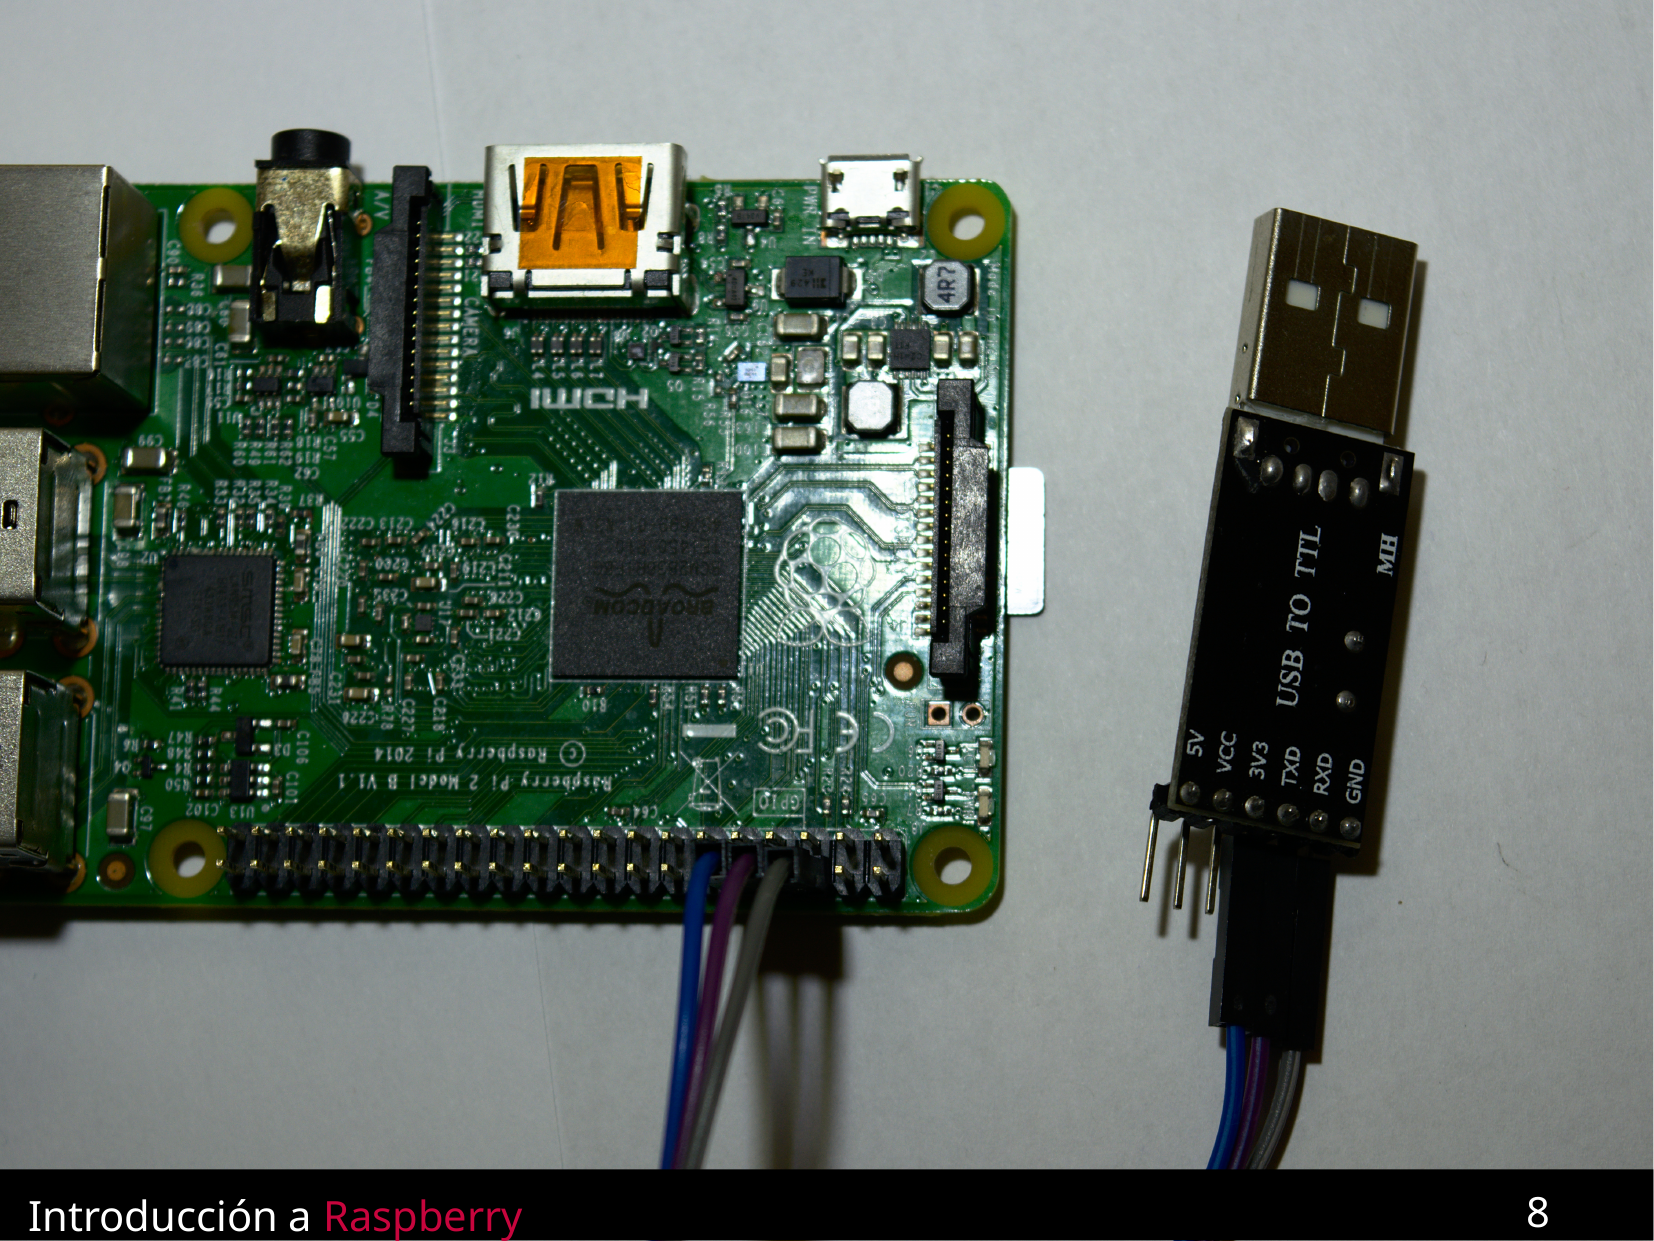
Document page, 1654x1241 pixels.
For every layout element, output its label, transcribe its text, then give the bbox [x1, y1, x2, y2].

text_box [0, 1169, 1654, 1241]
text_box Introducción a Raspberry Pi [13, 1179, 556, 1241]
picture [0, 0, 1654, 1169]
text_box <number> [1521, 1175, 1654, 1241]
